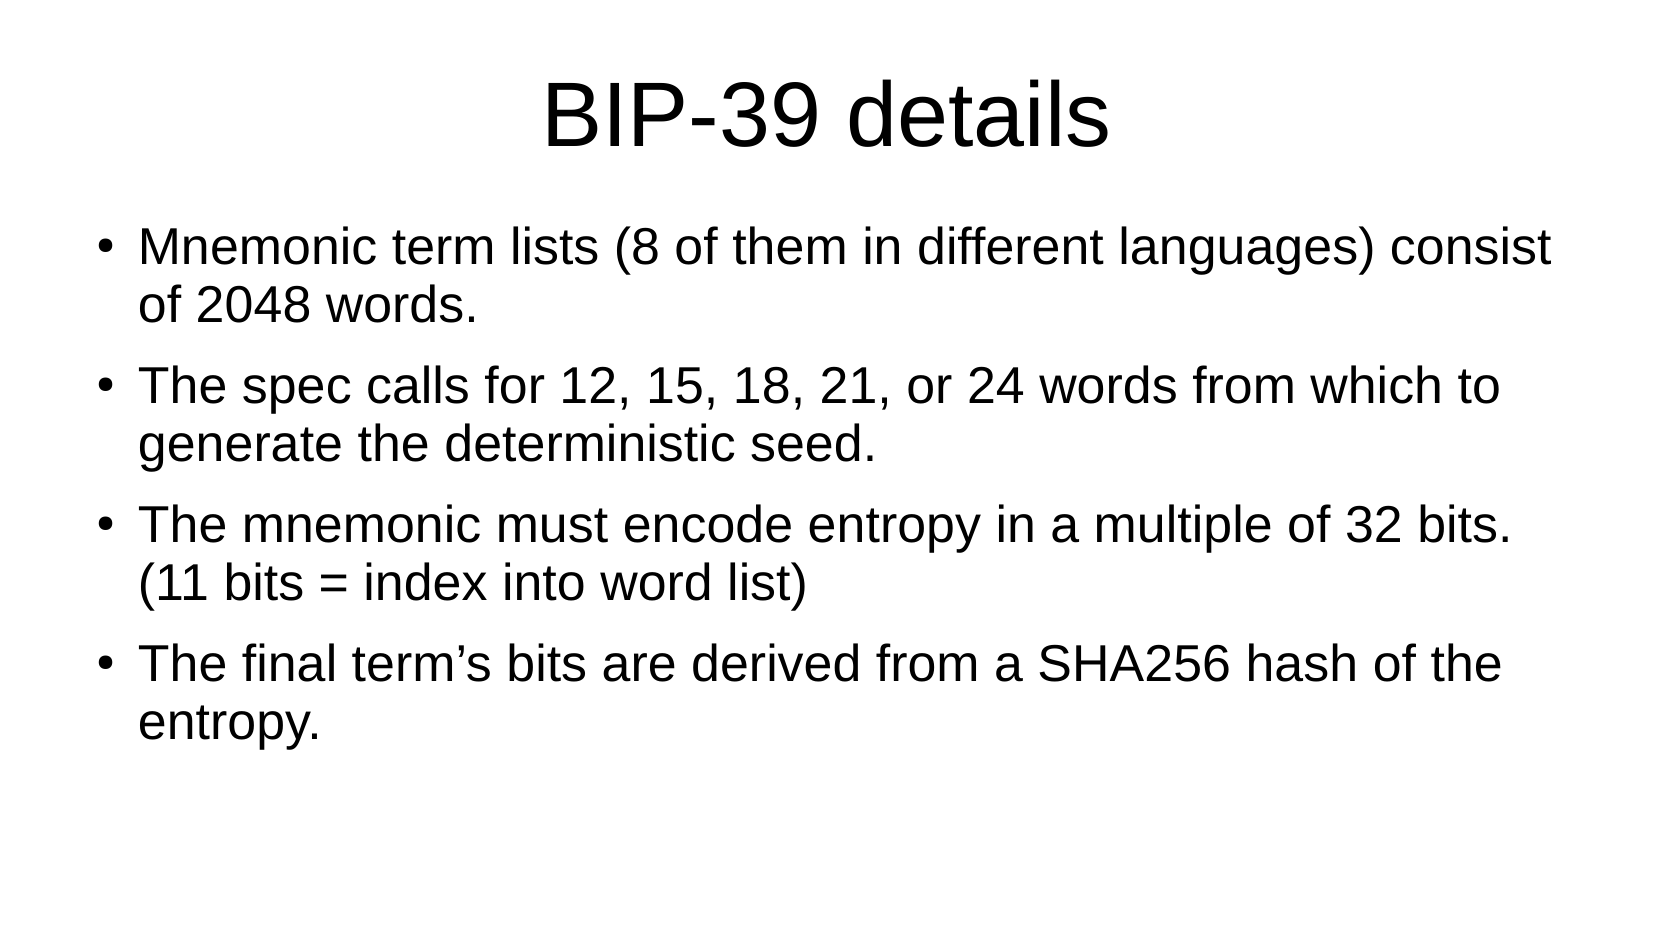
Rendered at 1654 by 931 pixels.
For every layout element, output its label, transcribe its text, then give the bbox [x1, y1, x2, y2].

title BIP-39 details [82, 37, 1571, 193]
list Mnemonic term lists (8 of them in different languages) consist of 2048 words. The spec calls for 12, 15, 18, 21, or 24 words from which to generate the deterministic seed. The mnemonic must encode entropy in a multiple of 32 bits. (11 bits = index into word list) The final term’s bits are derived from a SHA256 hash of the entropy. [82, 217, 1571, 758]
